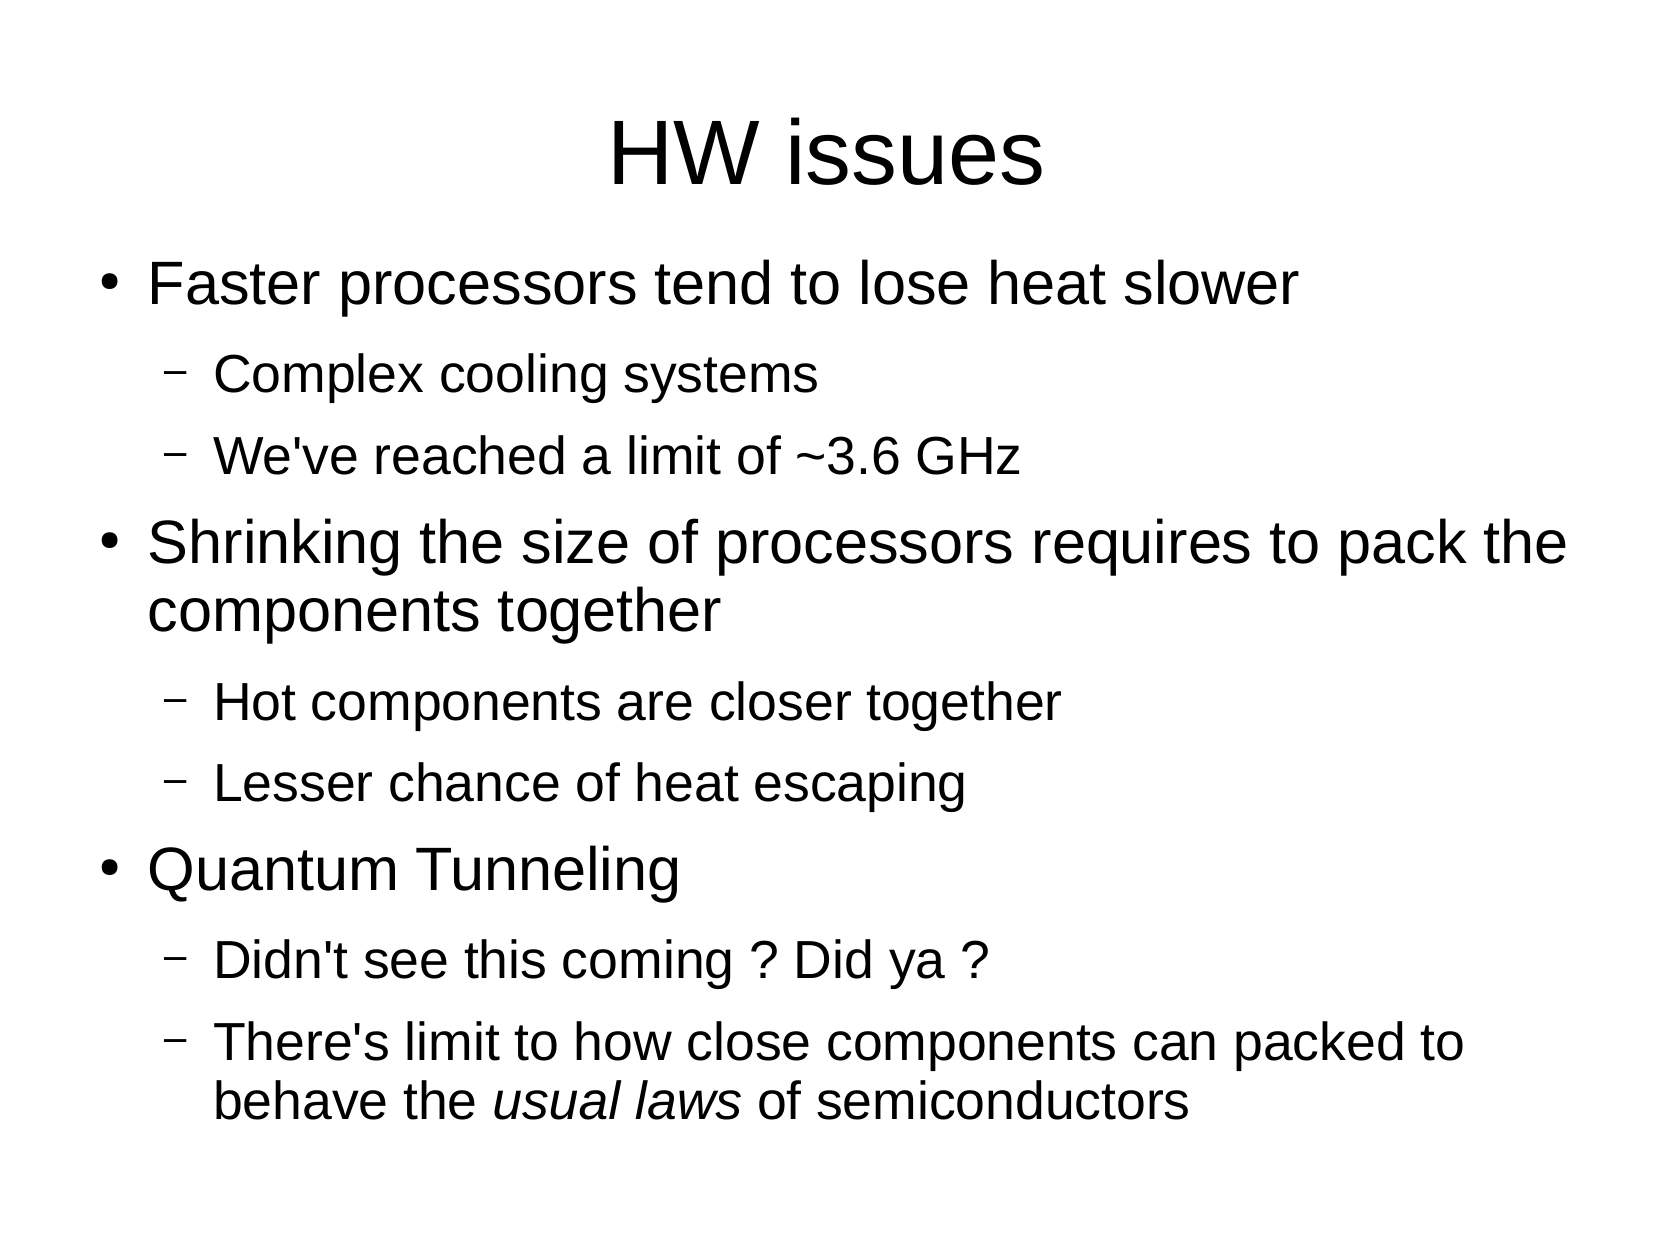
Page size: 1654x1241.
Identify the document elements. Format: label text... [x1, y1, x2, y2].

list Faster processors tend to lose heat slower Complex cooling systems We've reached a limit of ~3.6 GHz Shrinking the size of processors requires to pack the components together Hot components are closer together Lesser chance of heat escaping Quantum Tunneling Didn't see this coming ? Did ya ? There's limit to how close components can packed to behave the usual laws of semiconductors [82, 248, 1571, 1140]
title HW issues [82, 49, 1571, 248]
